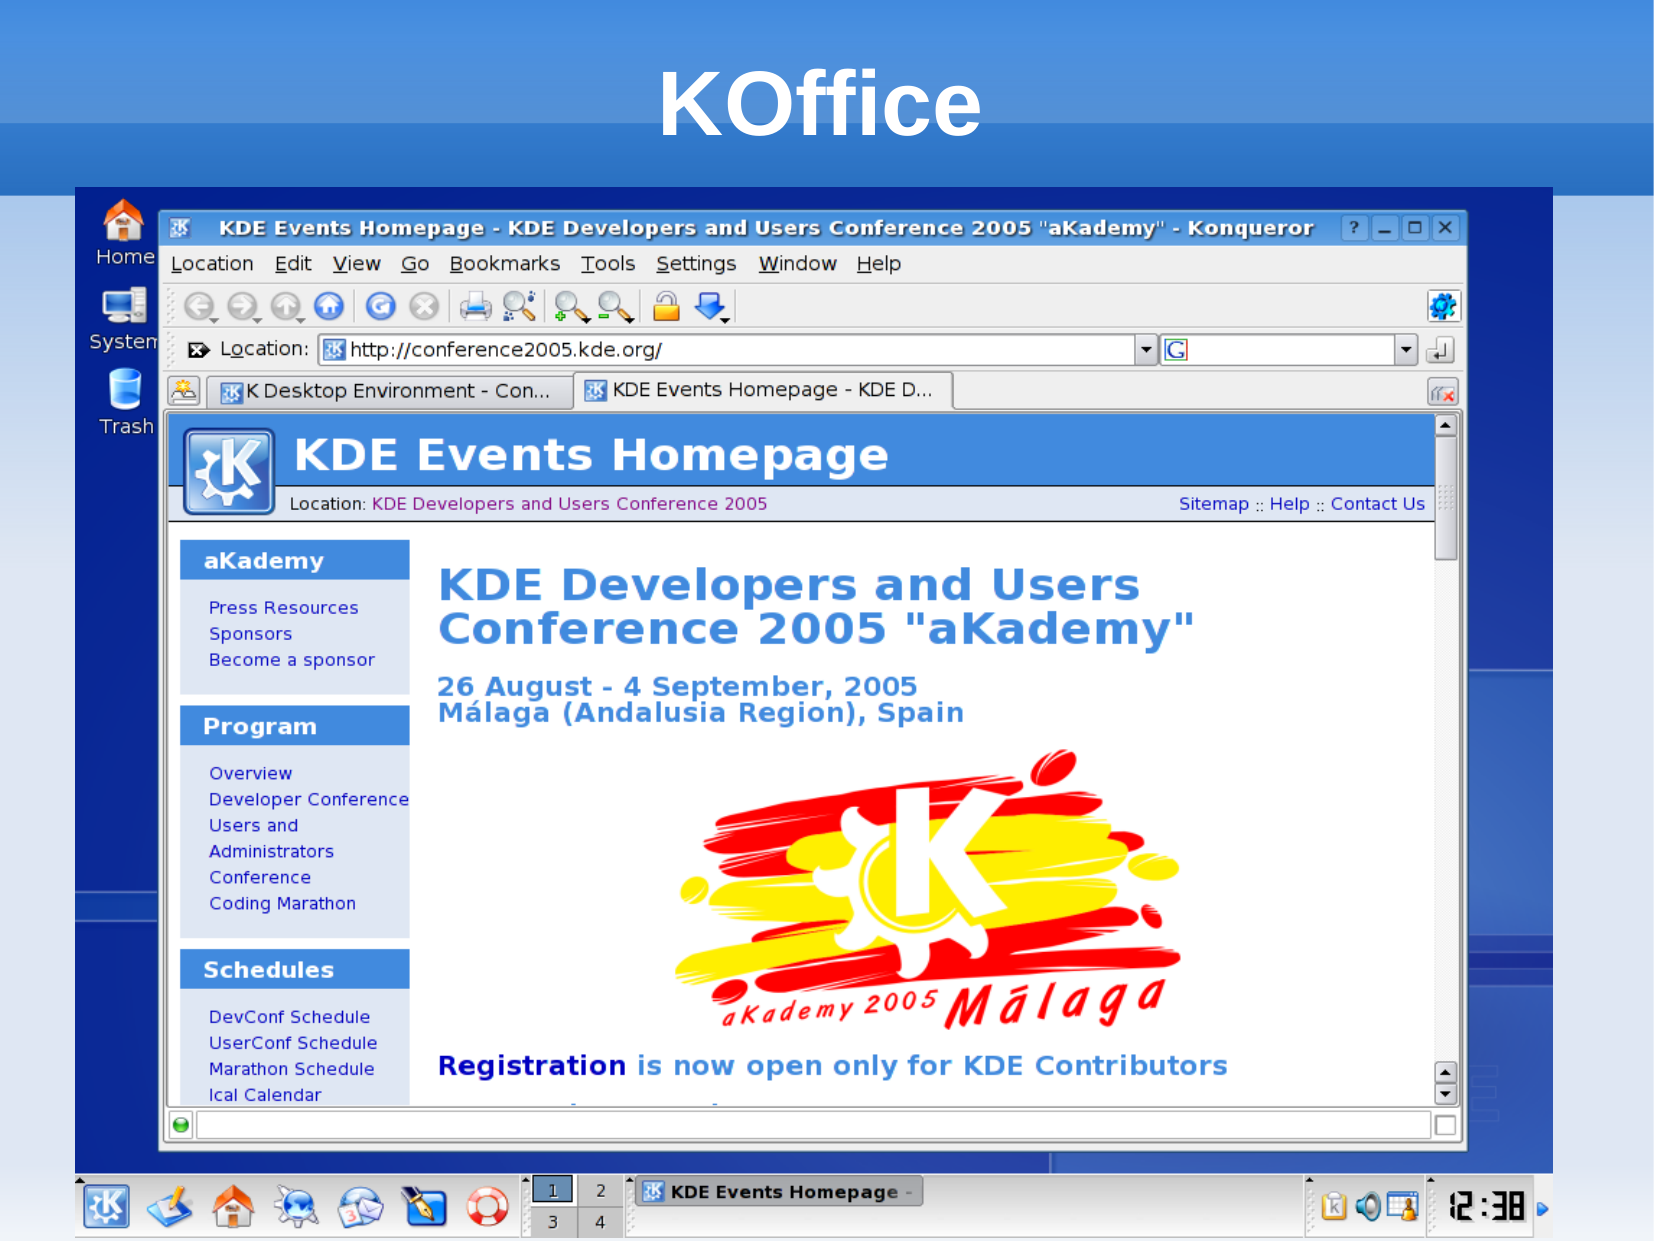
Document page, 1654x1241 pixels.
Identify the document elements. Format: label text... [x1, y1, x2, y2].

picture [0, 0, 1654, 1241]
title KOffice [76, 7, 1565, 200]
